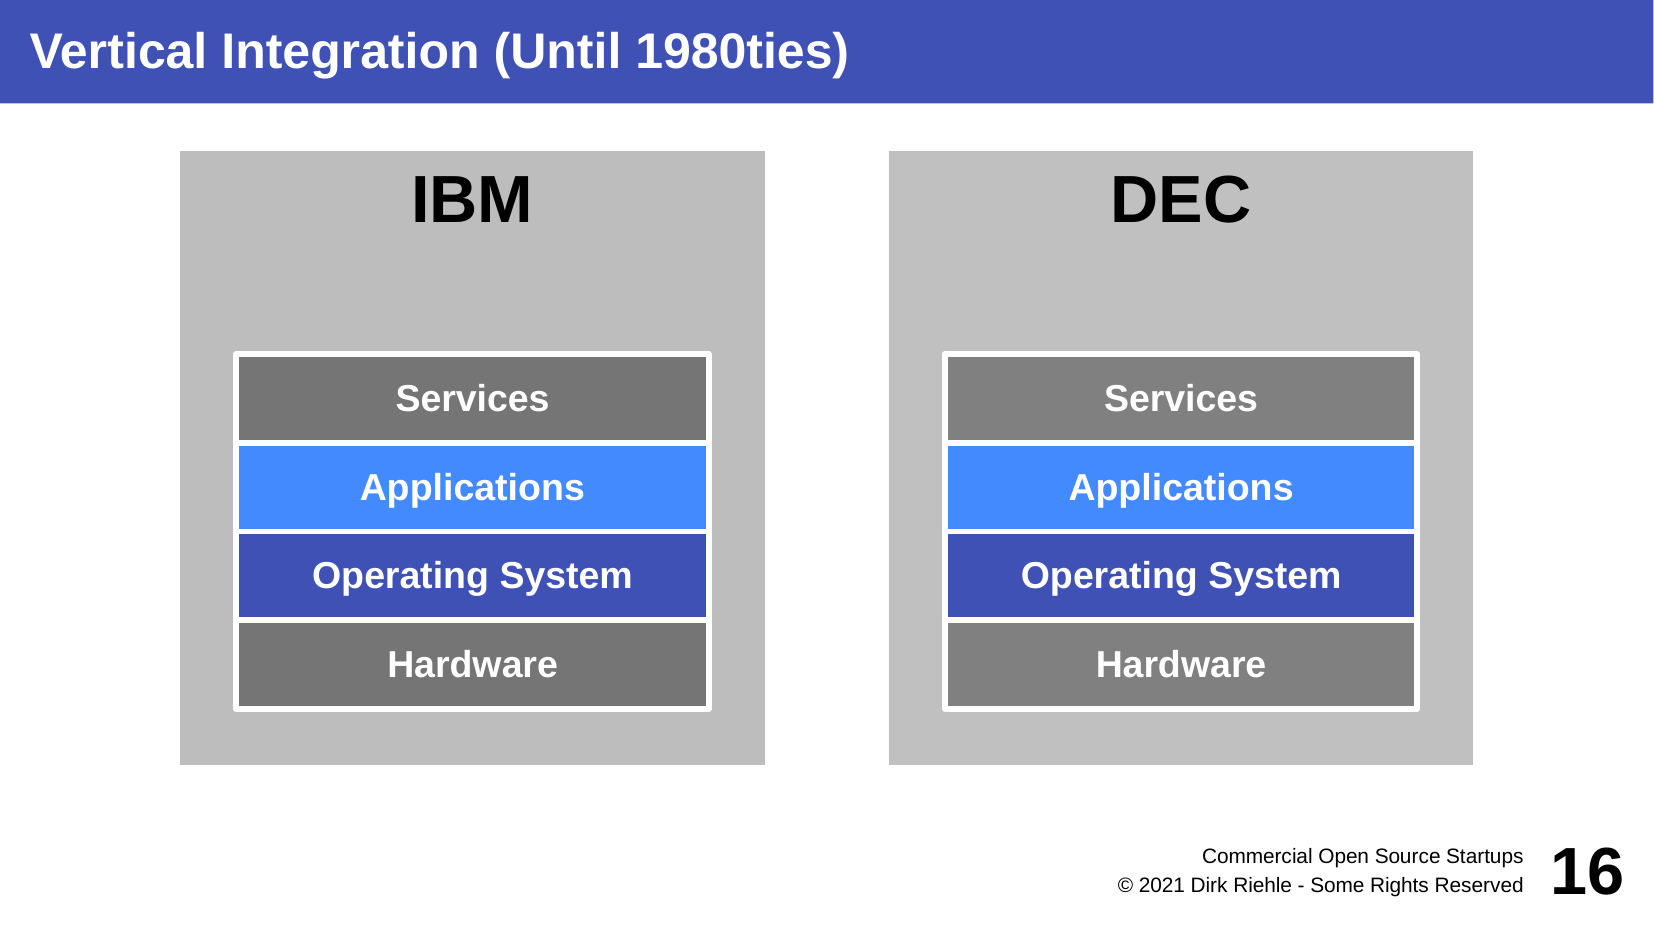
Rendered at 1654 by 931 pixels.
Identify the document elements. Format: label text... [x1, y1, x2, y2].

text_box Hardware [236, 621, 709, 709]
text_box Hardware [944, 621, 1418, 709]
title Vertical Integration (Until 1980ties) [0, 0, 1654, 104]
text_box Operating System [236, 532, 709, 621]
text_box IBM [177, 147, 768, 768]
text_box DEC [885, 147, 1477, 768]
text_box Services [236, 354, 709, 443]
text_box Operating System [944, 532, 1418, 621]
text_box Applications [944, 443, 1418, 532]
text_box Services [944, 354, 1418, 443]
text_box Applications [236, 443, 709, 532]
